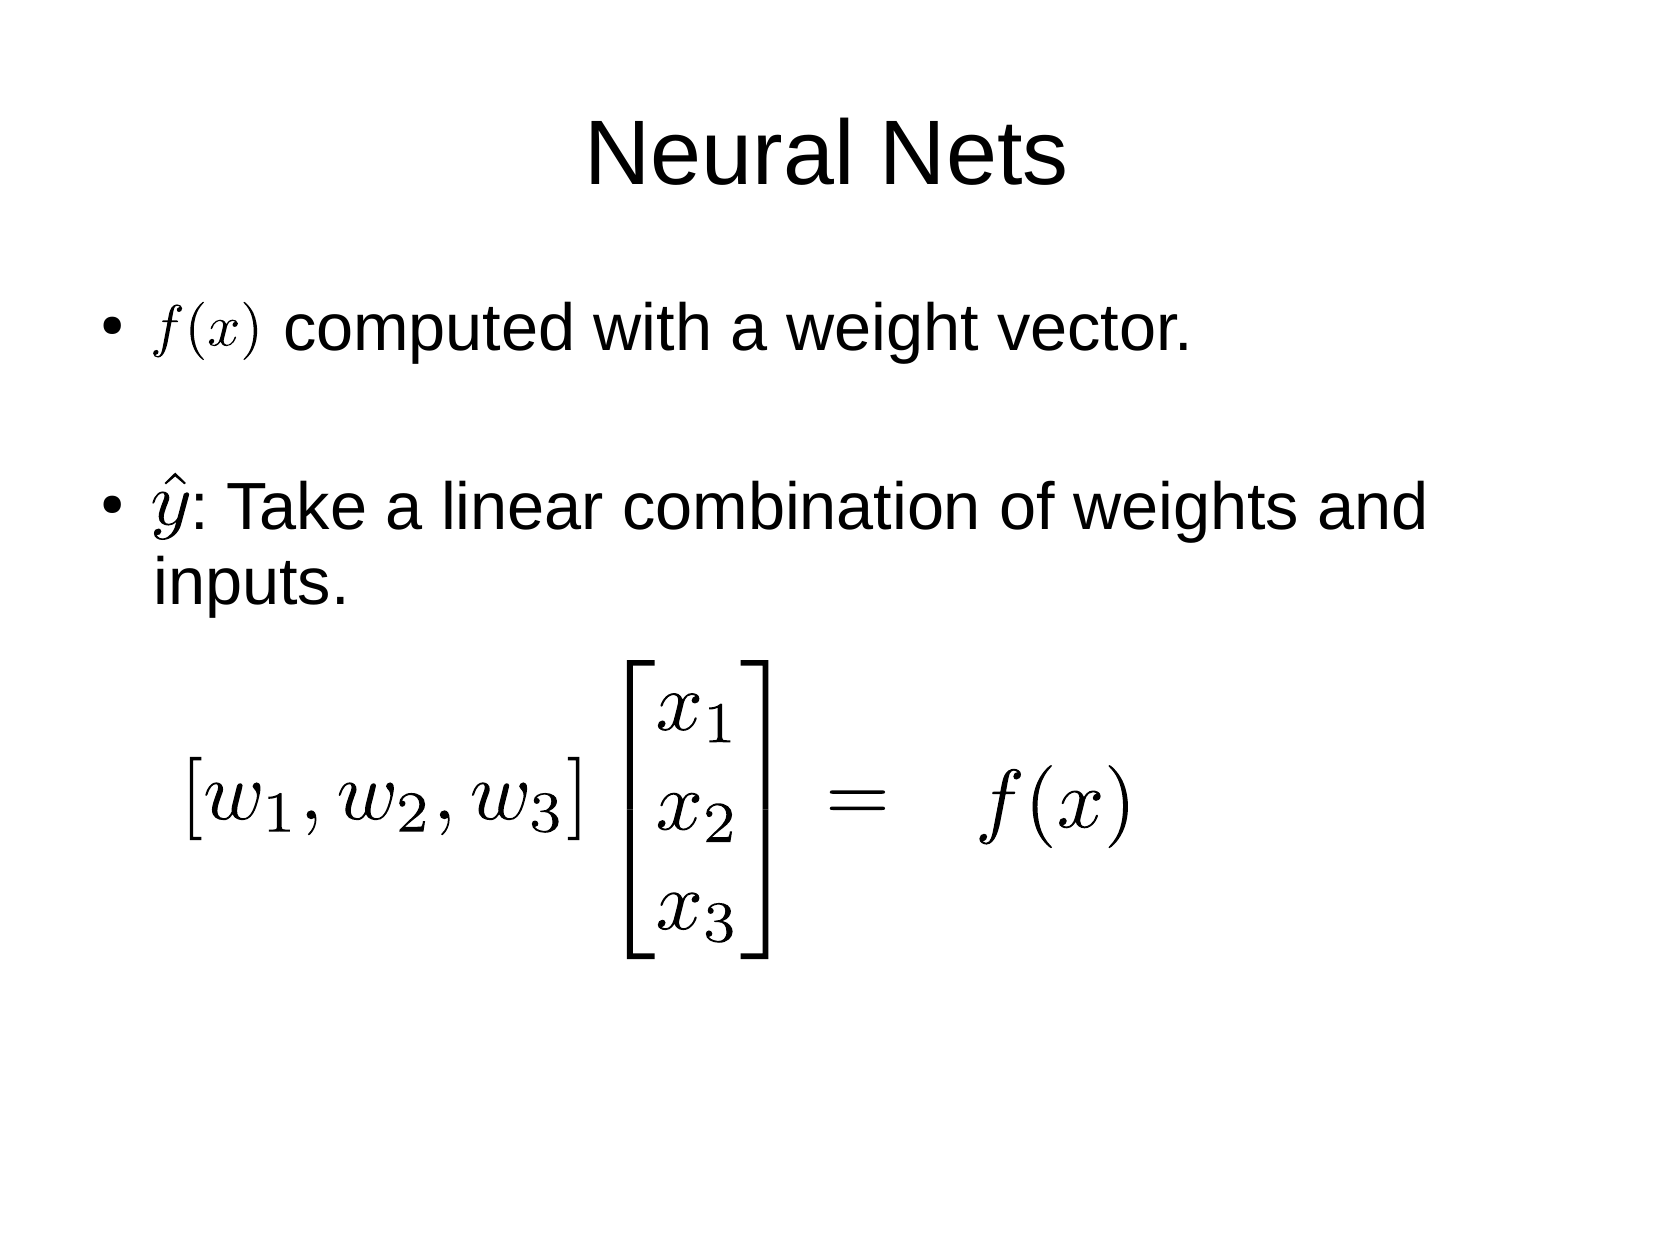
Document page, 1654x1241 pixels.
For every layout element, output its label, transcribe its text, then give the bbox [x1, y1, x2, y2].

text_box [975, 765, 1137, 849]
text_box [180, 756, 590, 841]
text_box [600, 660, 796, 960]
title Neural Nets [82, 49, 1571, 257]
list computed with a weight vector. : Take a linear combination of weights and inputs. [82, 290, 1571, 1010]
text_box [150, 301, 263, 361]
text_box [825, 790, 890, 811]
text_box [150, 472, 196, 541]
